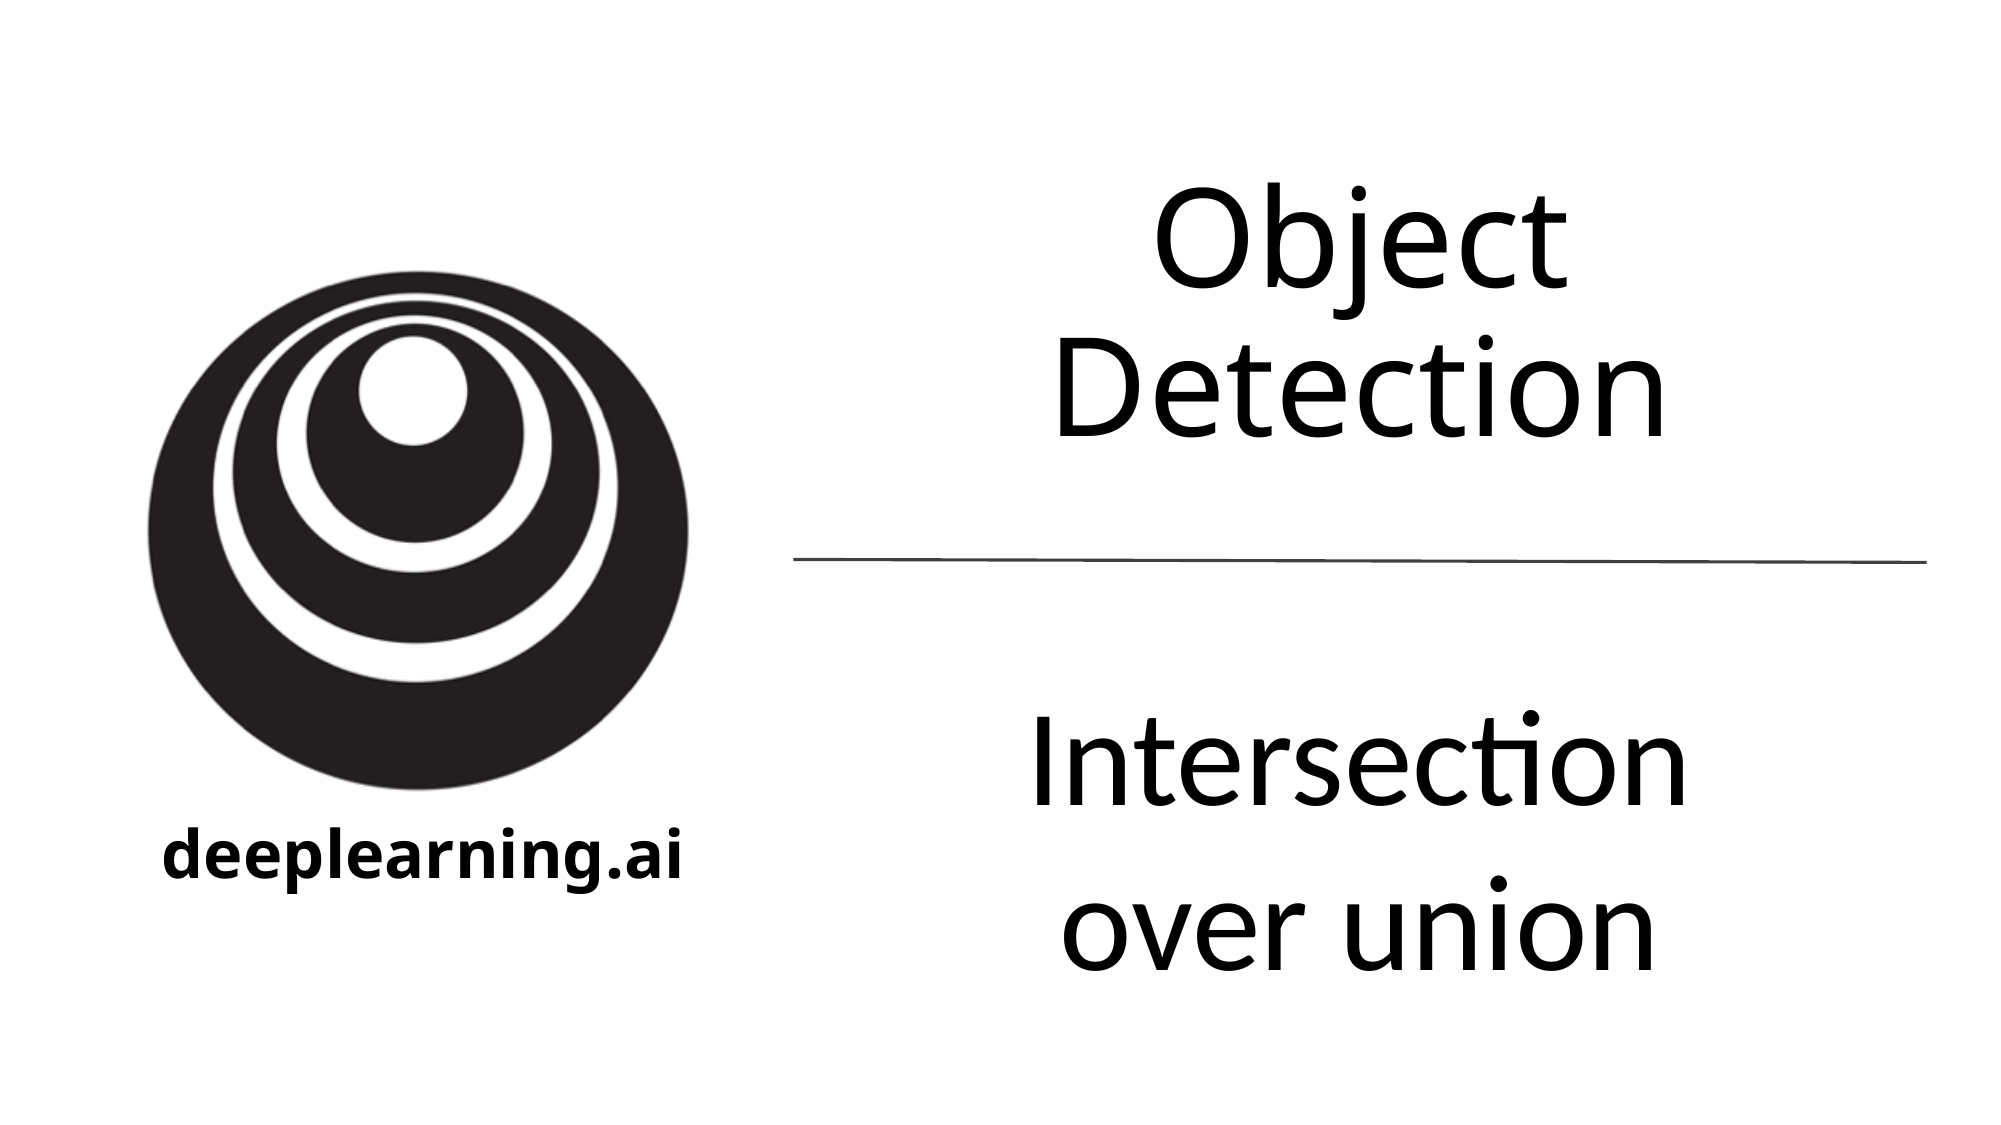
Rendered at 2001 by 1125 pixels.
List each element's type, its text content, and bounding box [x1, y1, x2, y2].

picture [108, 234, 739, 768]
text_box deeplearning.ai [56, 768, 790, 901]
text_box Intersection over union [899, 660, 1821, 1009]
text_box [179, 194, 669, 702]
title Object Detection [848, 161, 1872, 462]
